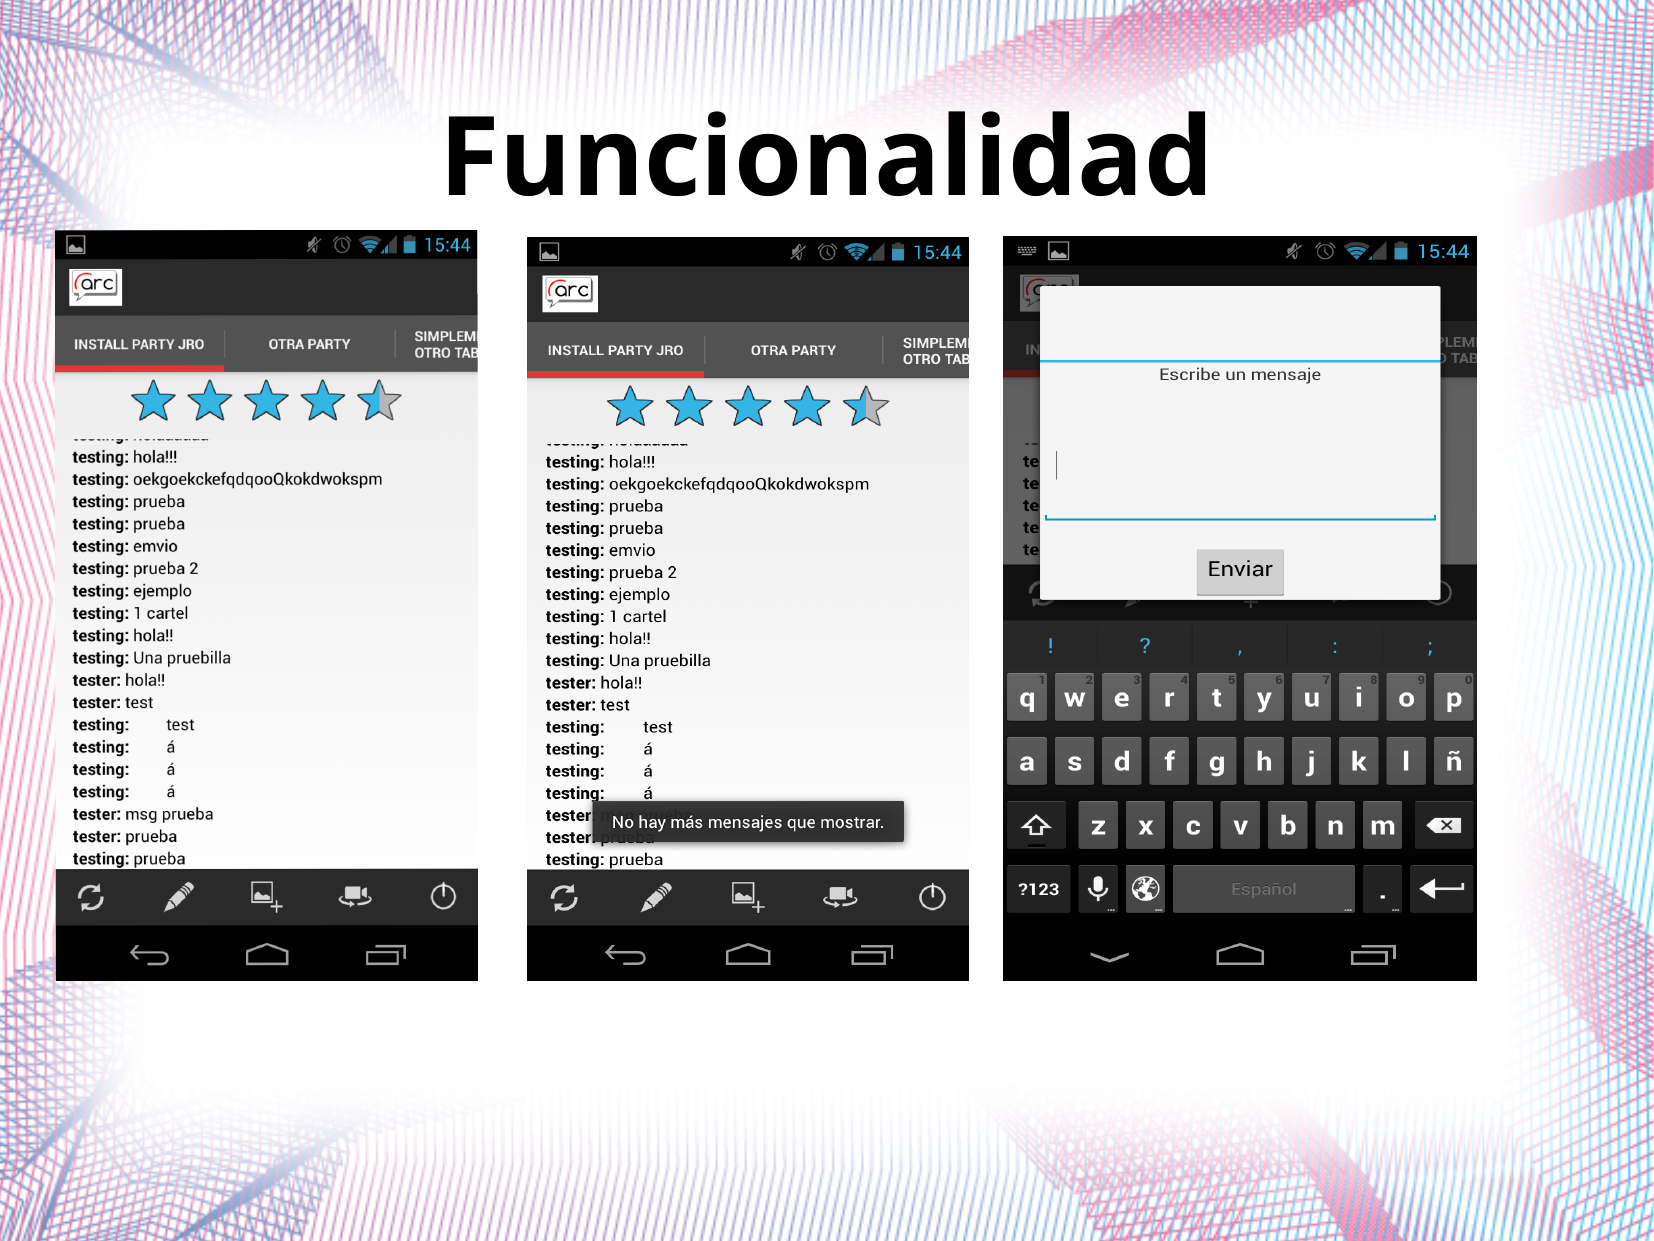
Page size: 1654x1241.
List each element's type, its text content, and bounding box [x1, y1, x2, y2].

title Funcionalidad [82, 49, 1571, 257]
picture [0, 0, 1654, 1241]
